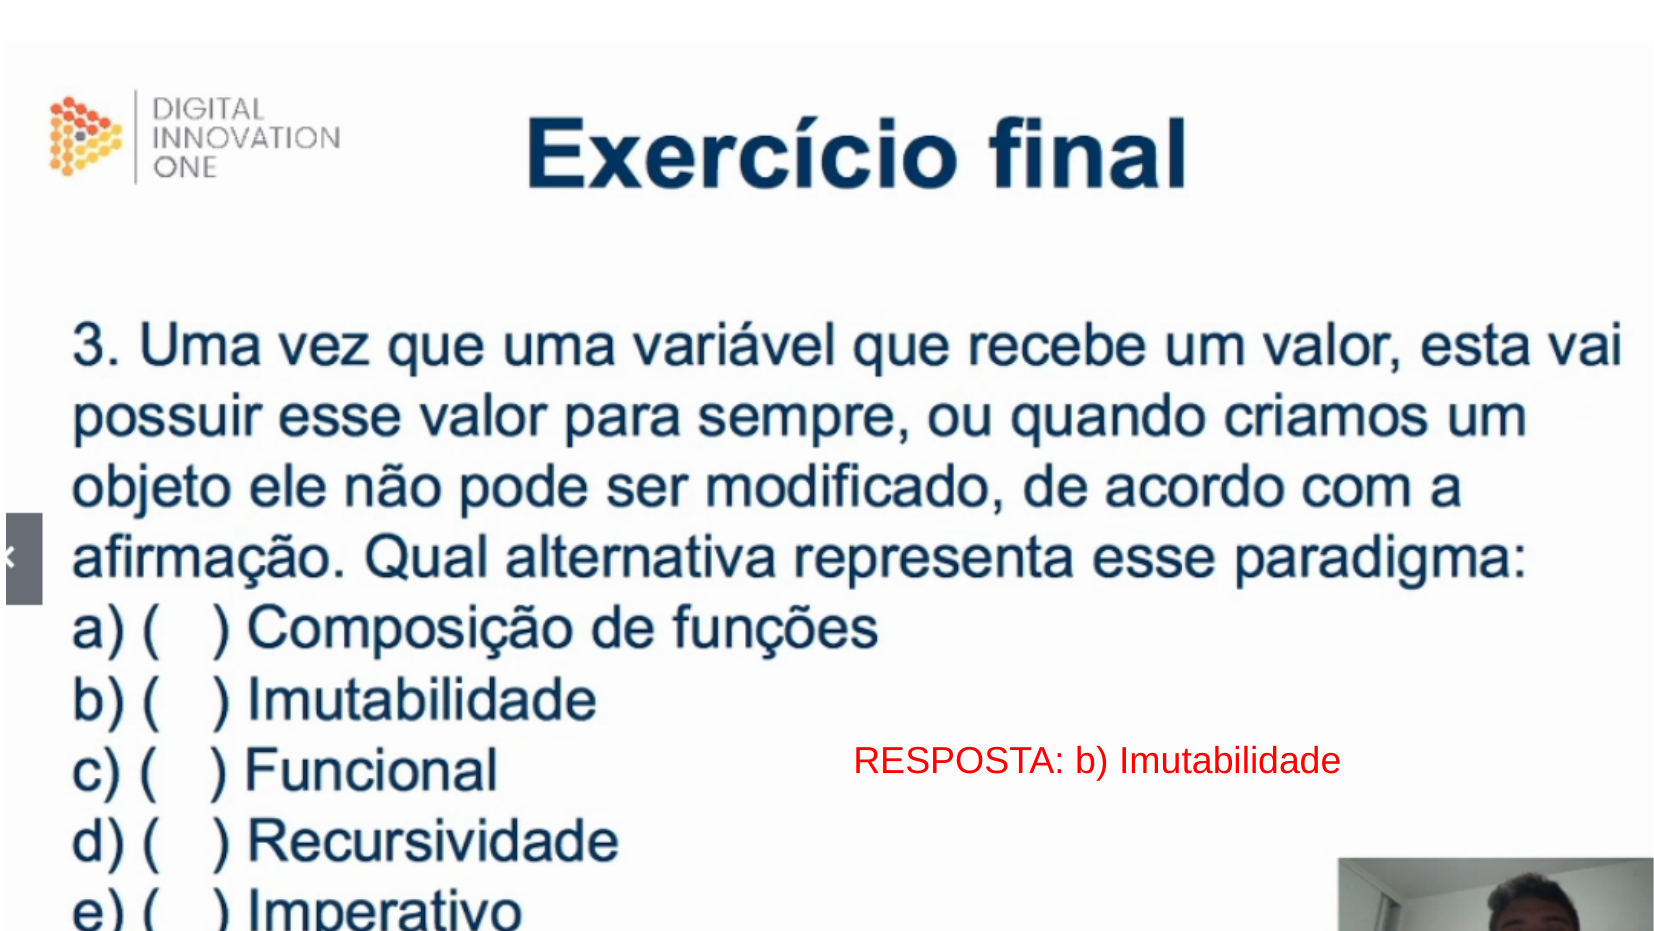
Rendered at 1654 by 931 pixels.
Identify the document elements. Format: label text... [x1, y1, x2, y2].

text_box RESPOSTA: b) Imutabilidade [838, 732, 1357, 790]
picture [6, 41, 1654, 931]
